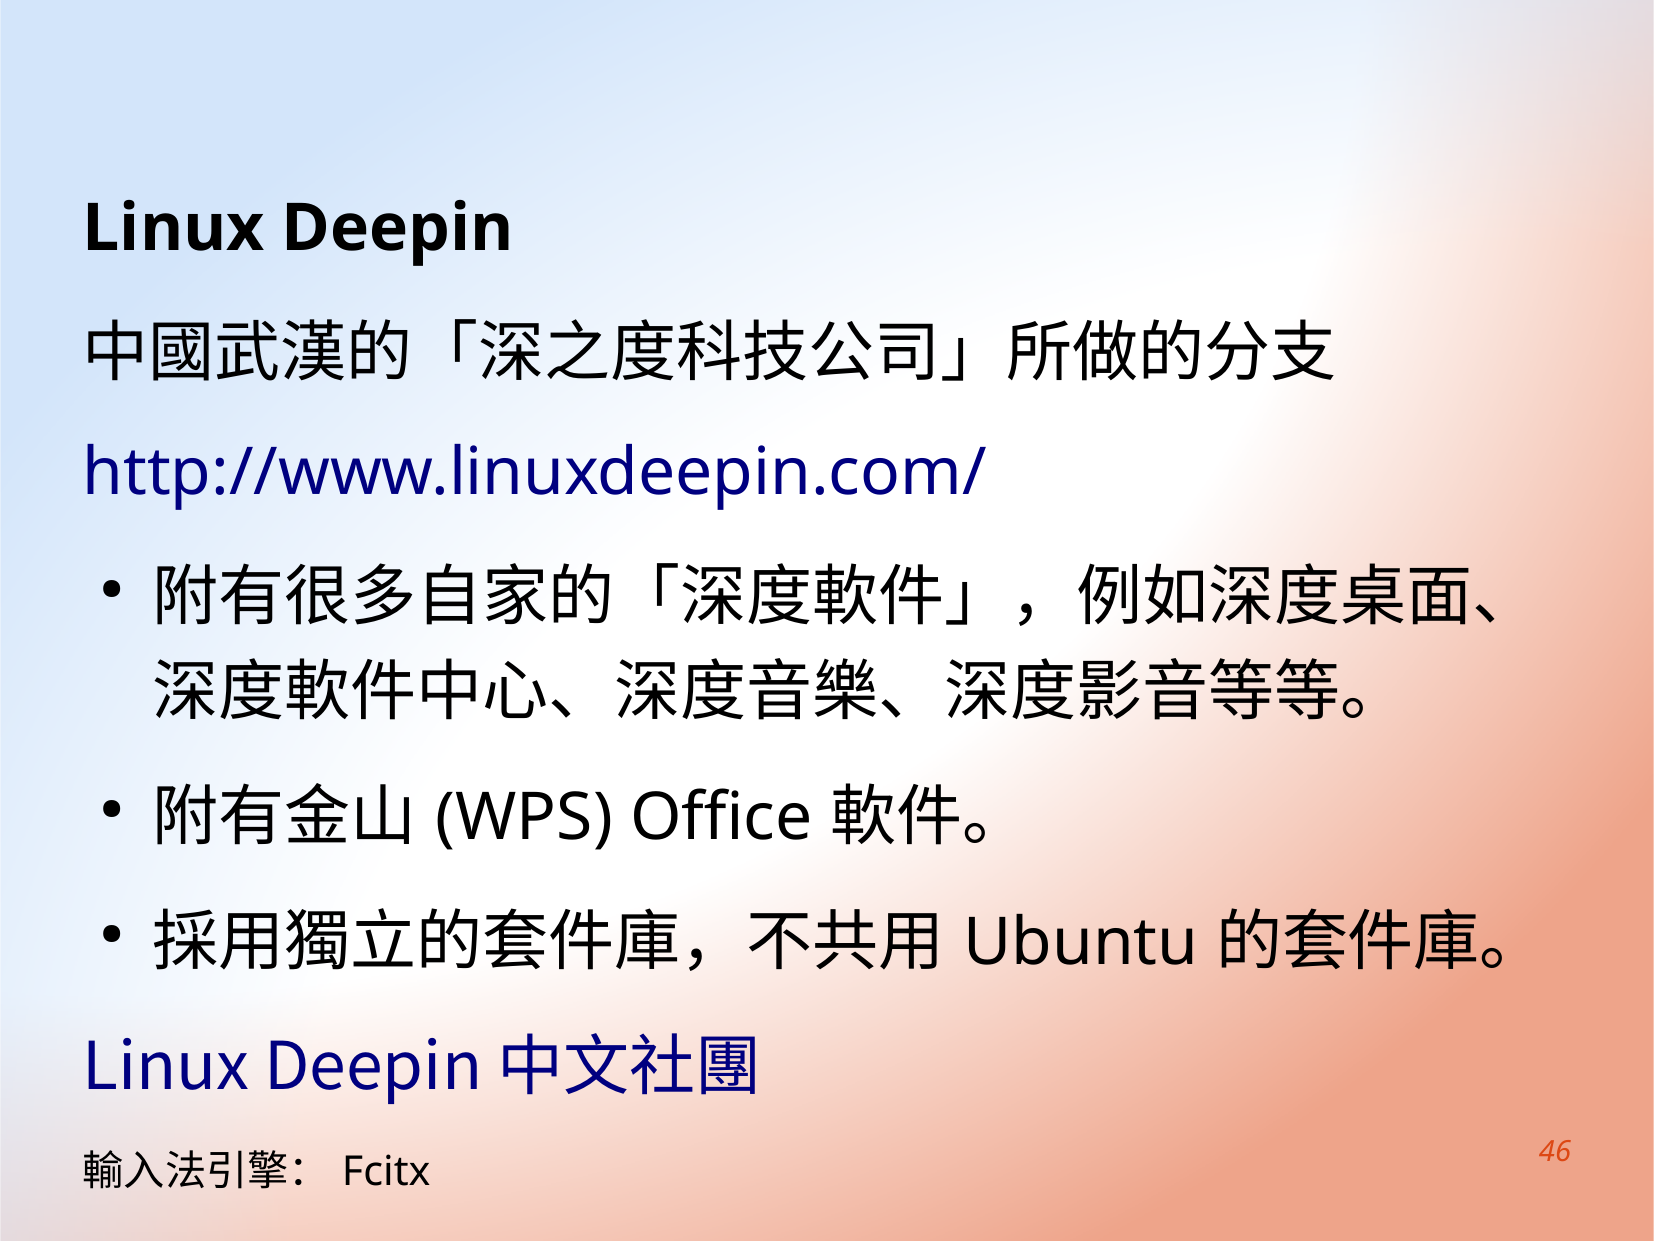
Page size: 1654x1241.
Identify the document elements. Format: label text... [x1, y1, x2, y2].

picture [0, 0, 1654, 1241]
list Linux Deepin 中國武漢的「深之度科技公司」所做的分支 http://www.linuxdeepin.com/ 附有很多自家的「深度軟件」，例如深度桌面、深度軟件中心、深度音樂、深度影音等等。 附有金山(WPS) Office軟件。 採用獨立的套件庫，不共用Ubuntu的套件庫。 Linux Deepin 中文社團 輸入法引擎：Fcitx [82, 180, 1571, 1201]
